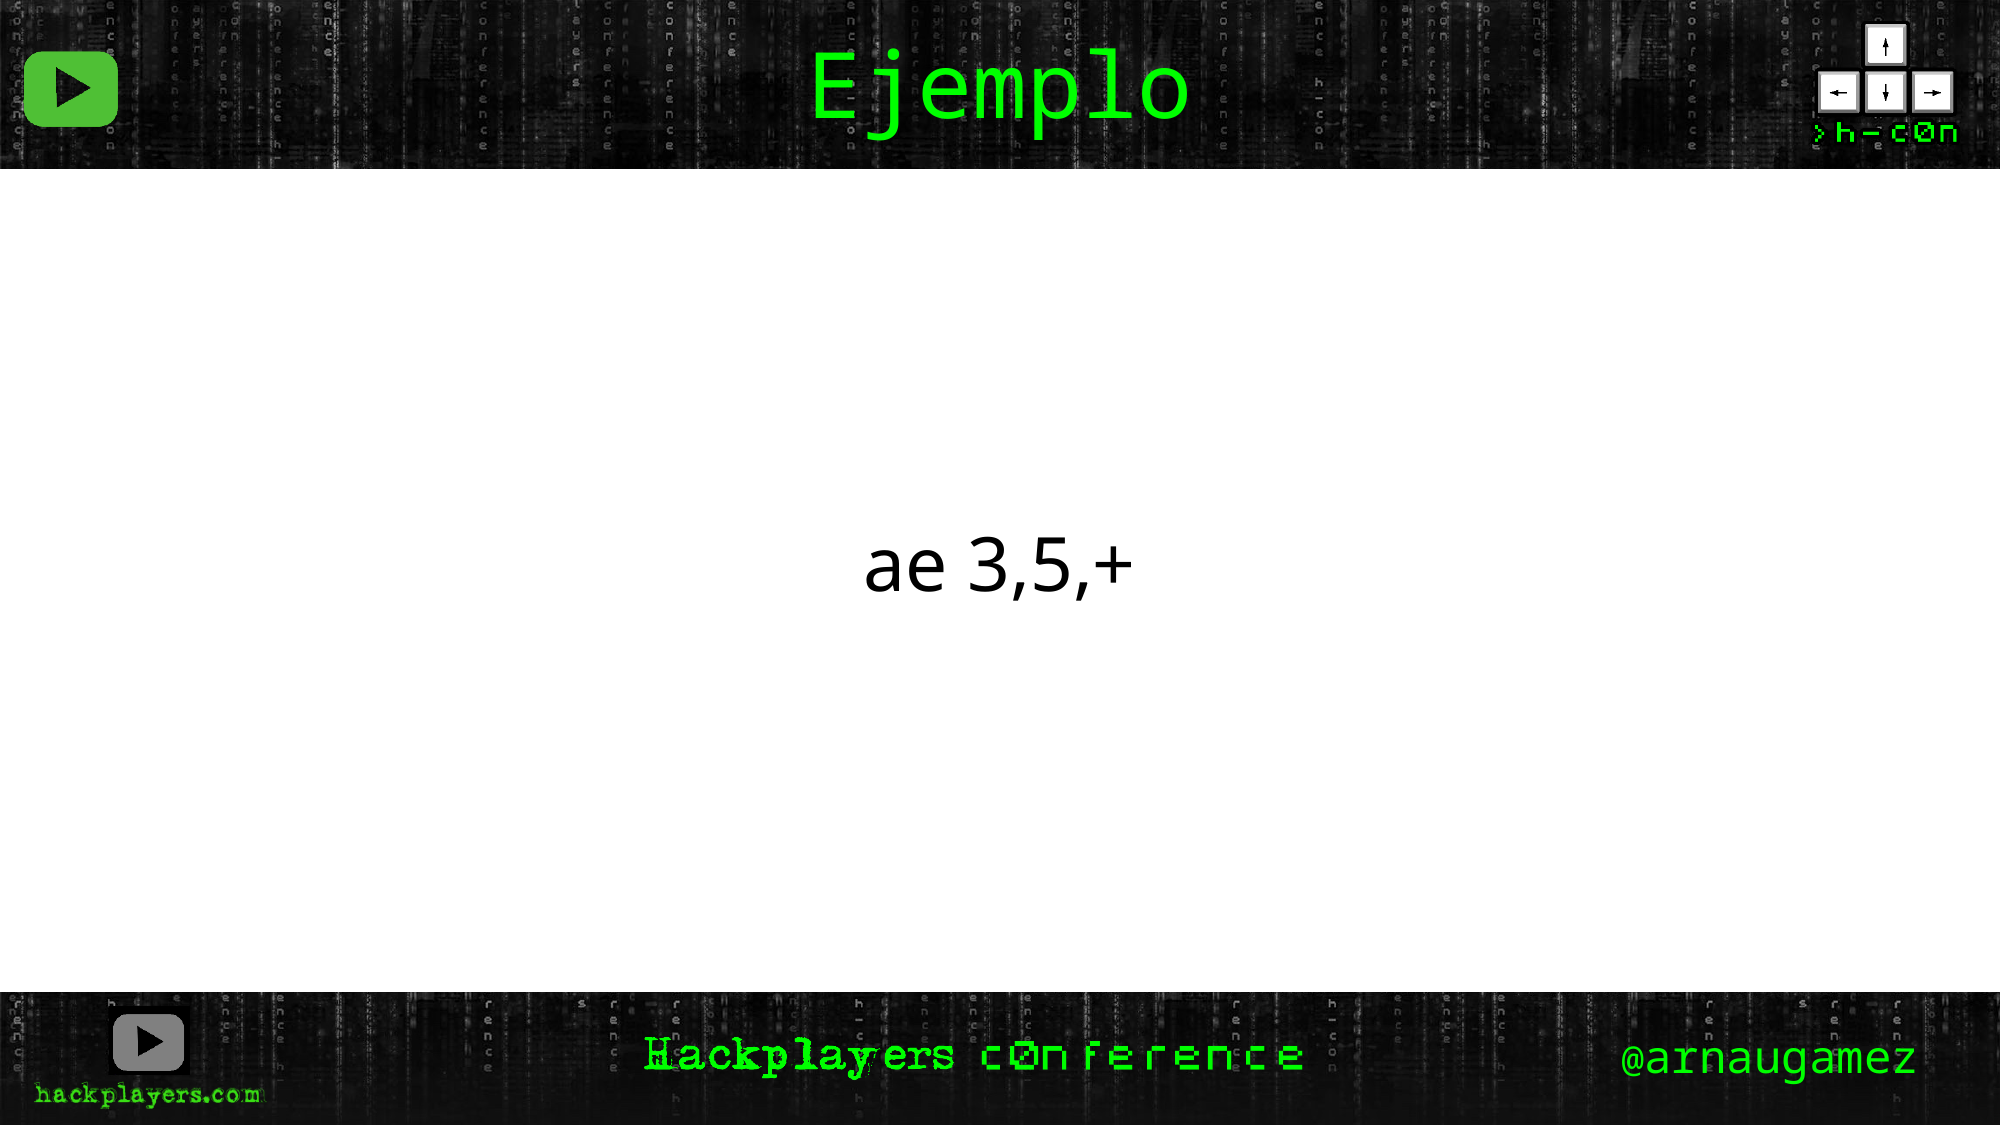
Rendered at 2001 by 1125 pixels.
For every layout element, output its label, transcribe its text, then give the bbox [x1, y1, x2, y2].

picture [0, 992, 2000, 1125]
title Ejemplo [256, 0, 1745, 166]
title ae 3,5,+ [324, 484, 1675, 641]
picture [0, 0, 2000, 169]
